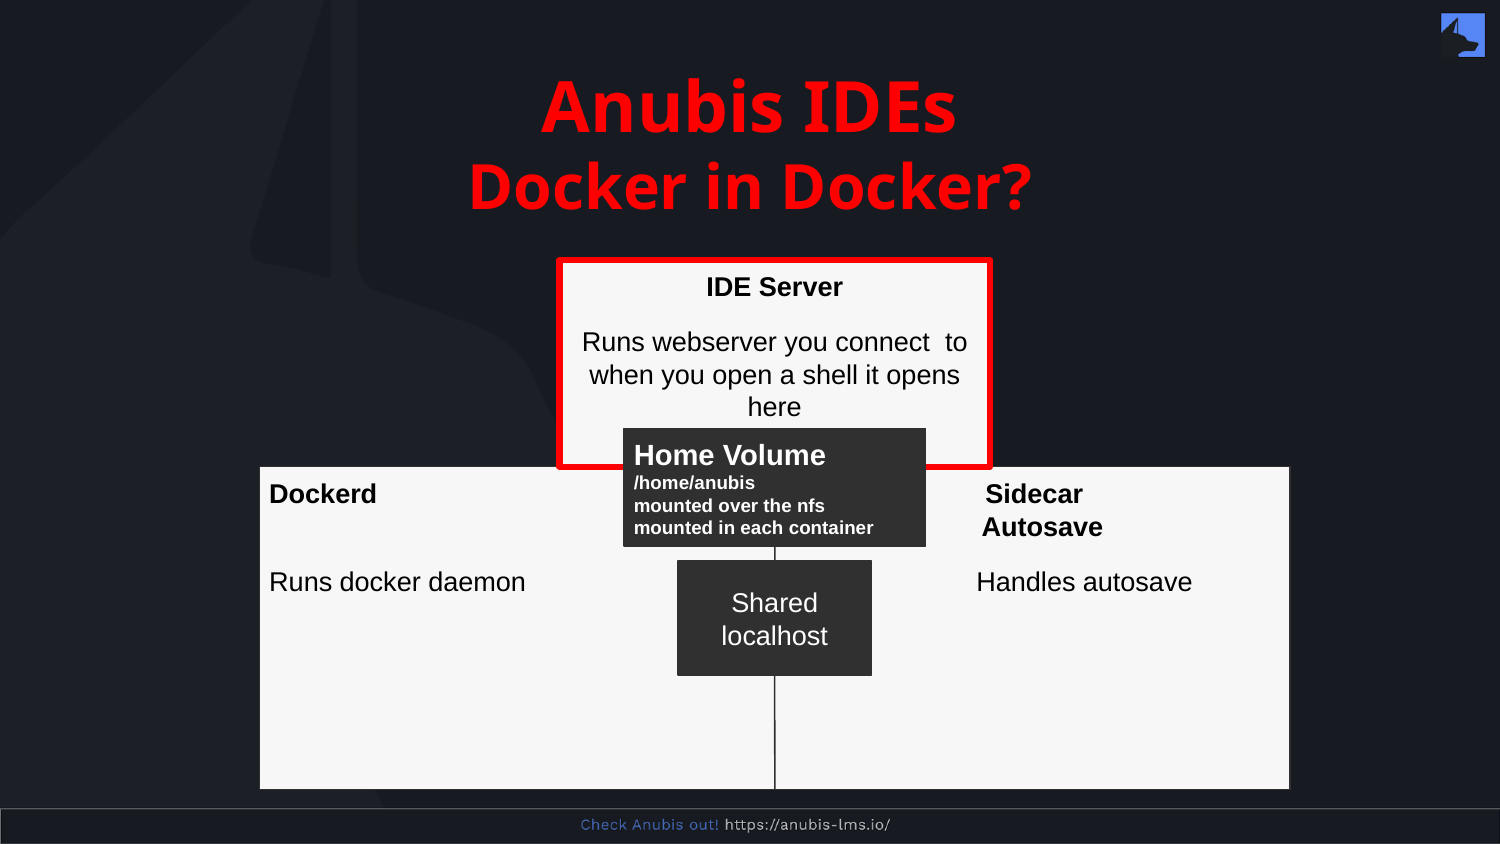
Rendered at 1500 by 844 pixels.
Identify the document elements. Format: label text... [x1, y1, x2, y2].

text_box Dockerd Sidecar Autosave Runs docker daemon Handles autosave [776, 466, 1290, 790]
title Anubis IDEs Docker in Docker? [109, 48, 1391, 236]
text_box Home Volume /home/anubis mounted over the nfs mounted in each container [624, 428, 926, 547]
text_box Shared localhost [678, 560, 872, 676]
picture [0, 0, 1500, 844]
text_box IDE Server Runs webserver you connect to when you open a shell it opens here [559, 260, 990, 467]
text_box Dockerd Sidecar Autosave Runs docker daemon Handles autosave [259, 466, 774, 790]
